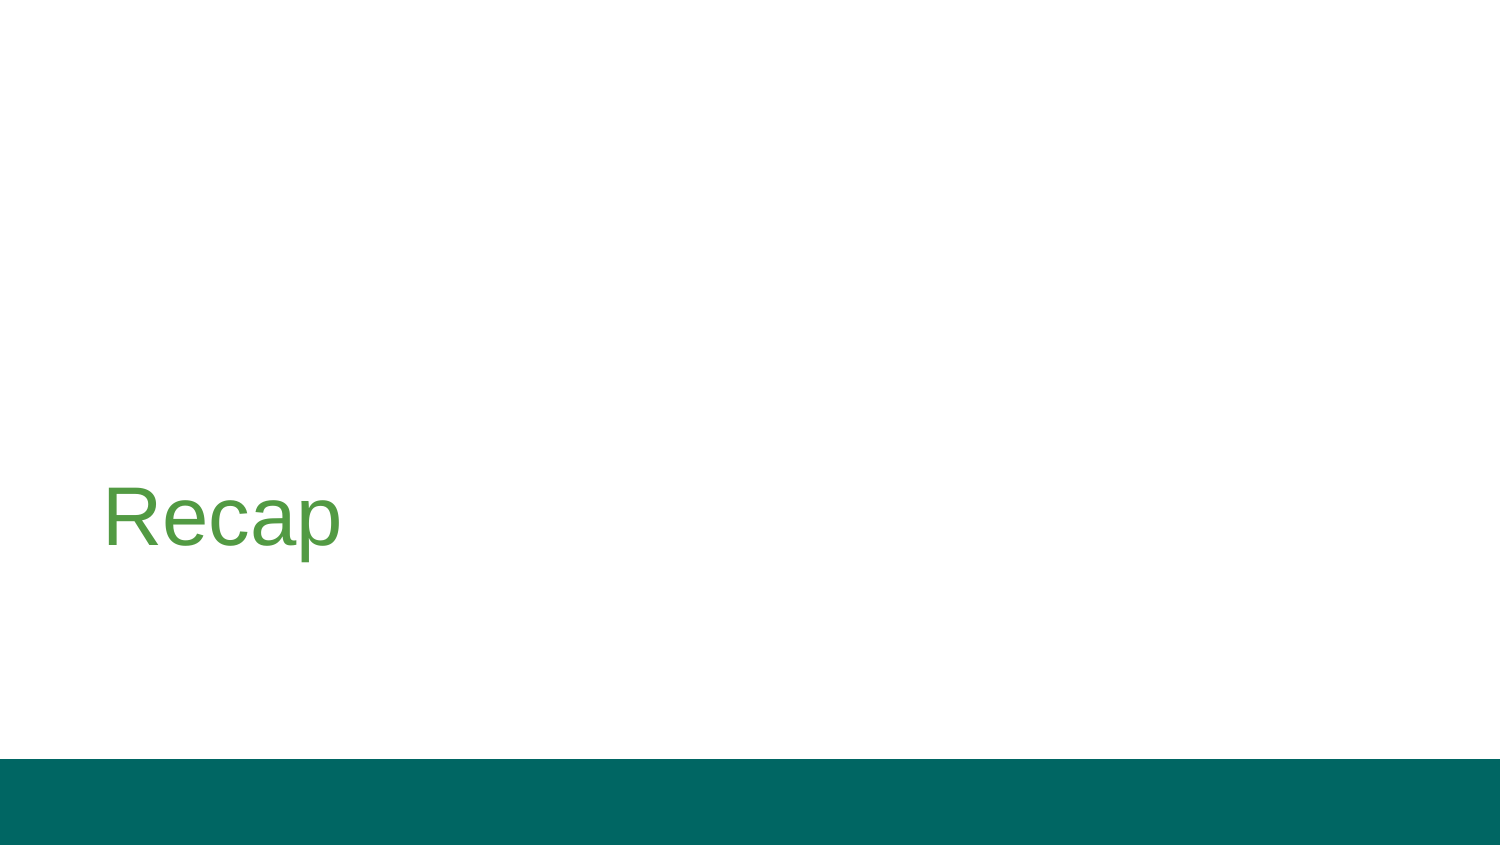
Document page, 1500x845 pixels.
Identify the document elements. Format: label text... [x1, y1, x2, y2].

title Recap [102, 210, 1397, 562]
